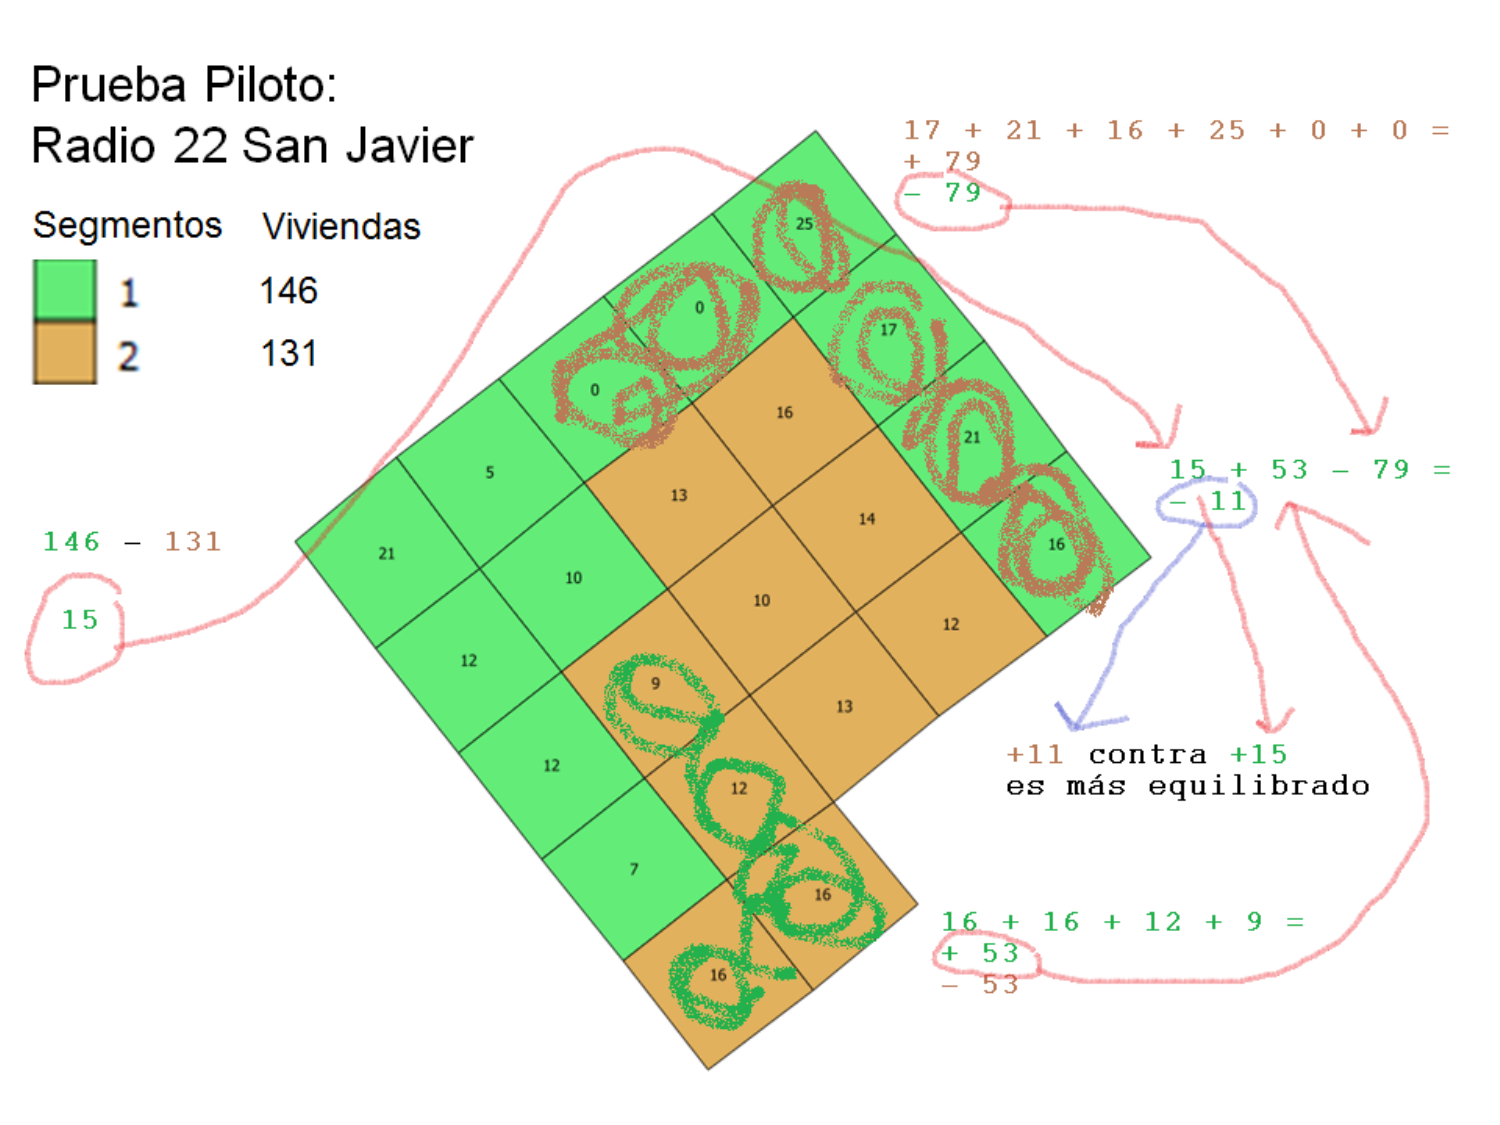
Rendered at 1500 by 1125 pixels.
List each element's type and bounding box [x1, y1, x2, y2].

picture [14, 47, 1486, 1078]
